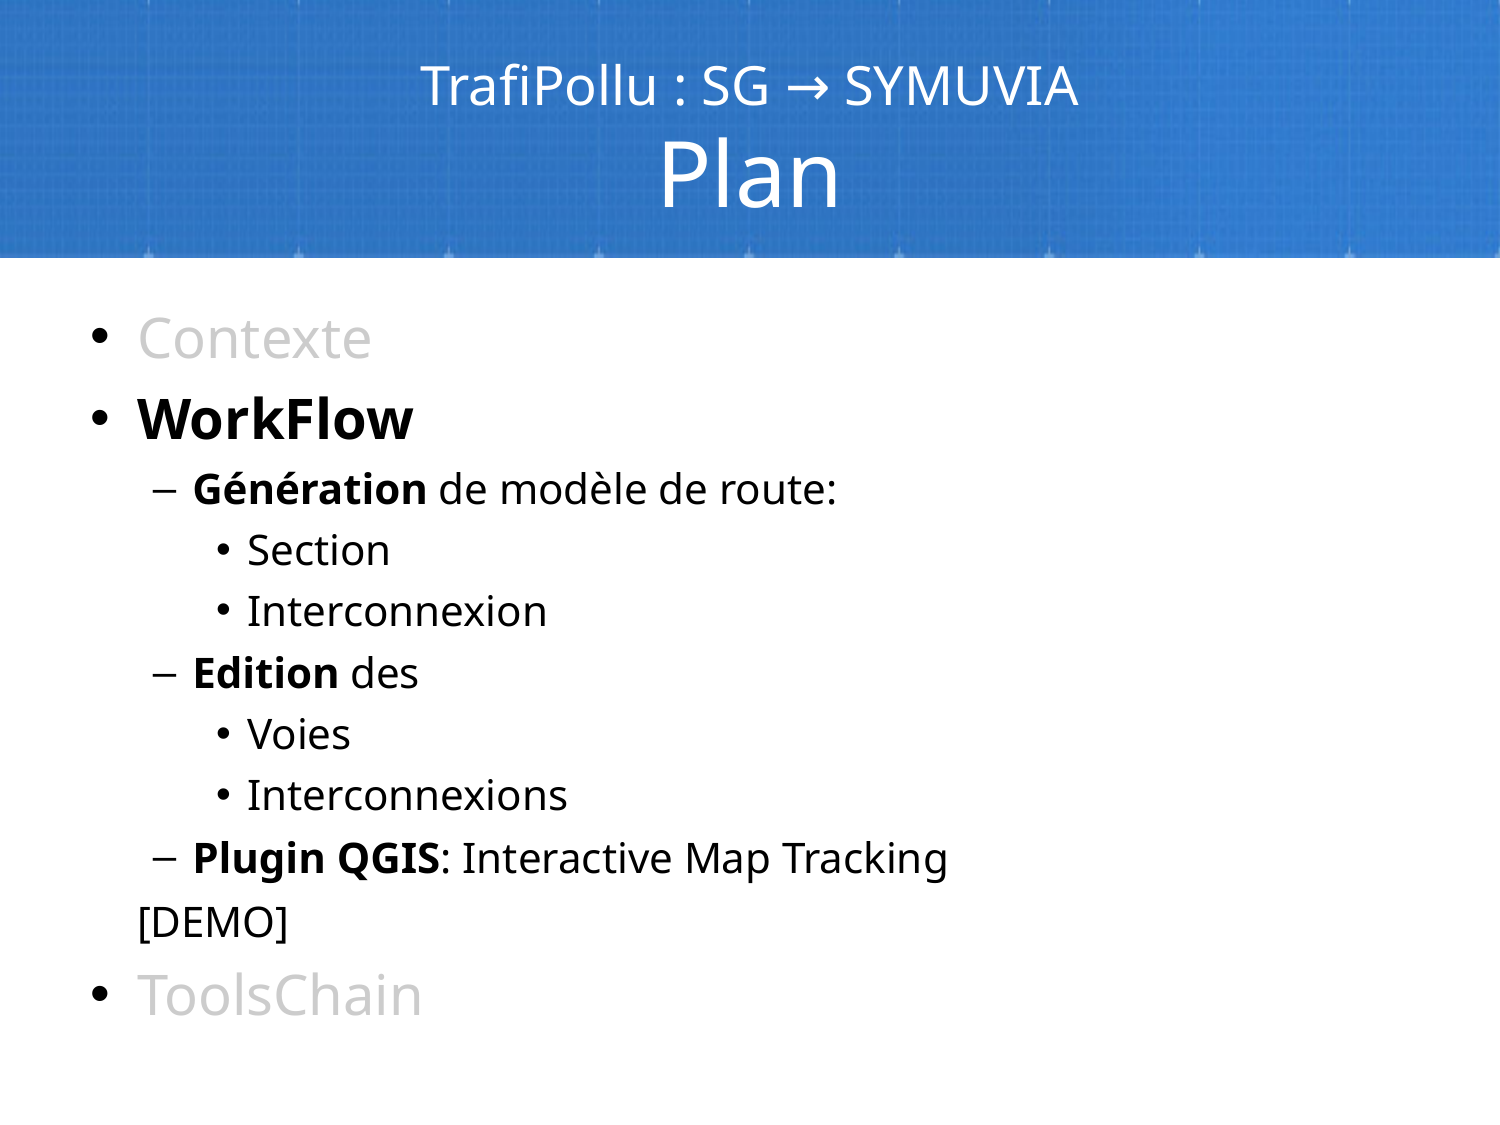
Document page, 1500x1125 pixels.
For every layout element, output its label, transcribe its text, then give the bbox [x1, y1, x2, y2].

picture [0, 0, 1500, 258]
list Contexte WorkFlow Génération de modèle de route: Section Interconnexion Edition des Voies Interconnexions Plugin QGIS: Interactive Map Tracking [DEMO] ToolsChain [75, 294, 1426, 1038]
title TrafiPollu : SG → SYMUVIA Plan [35, 45, 1465, 233]
